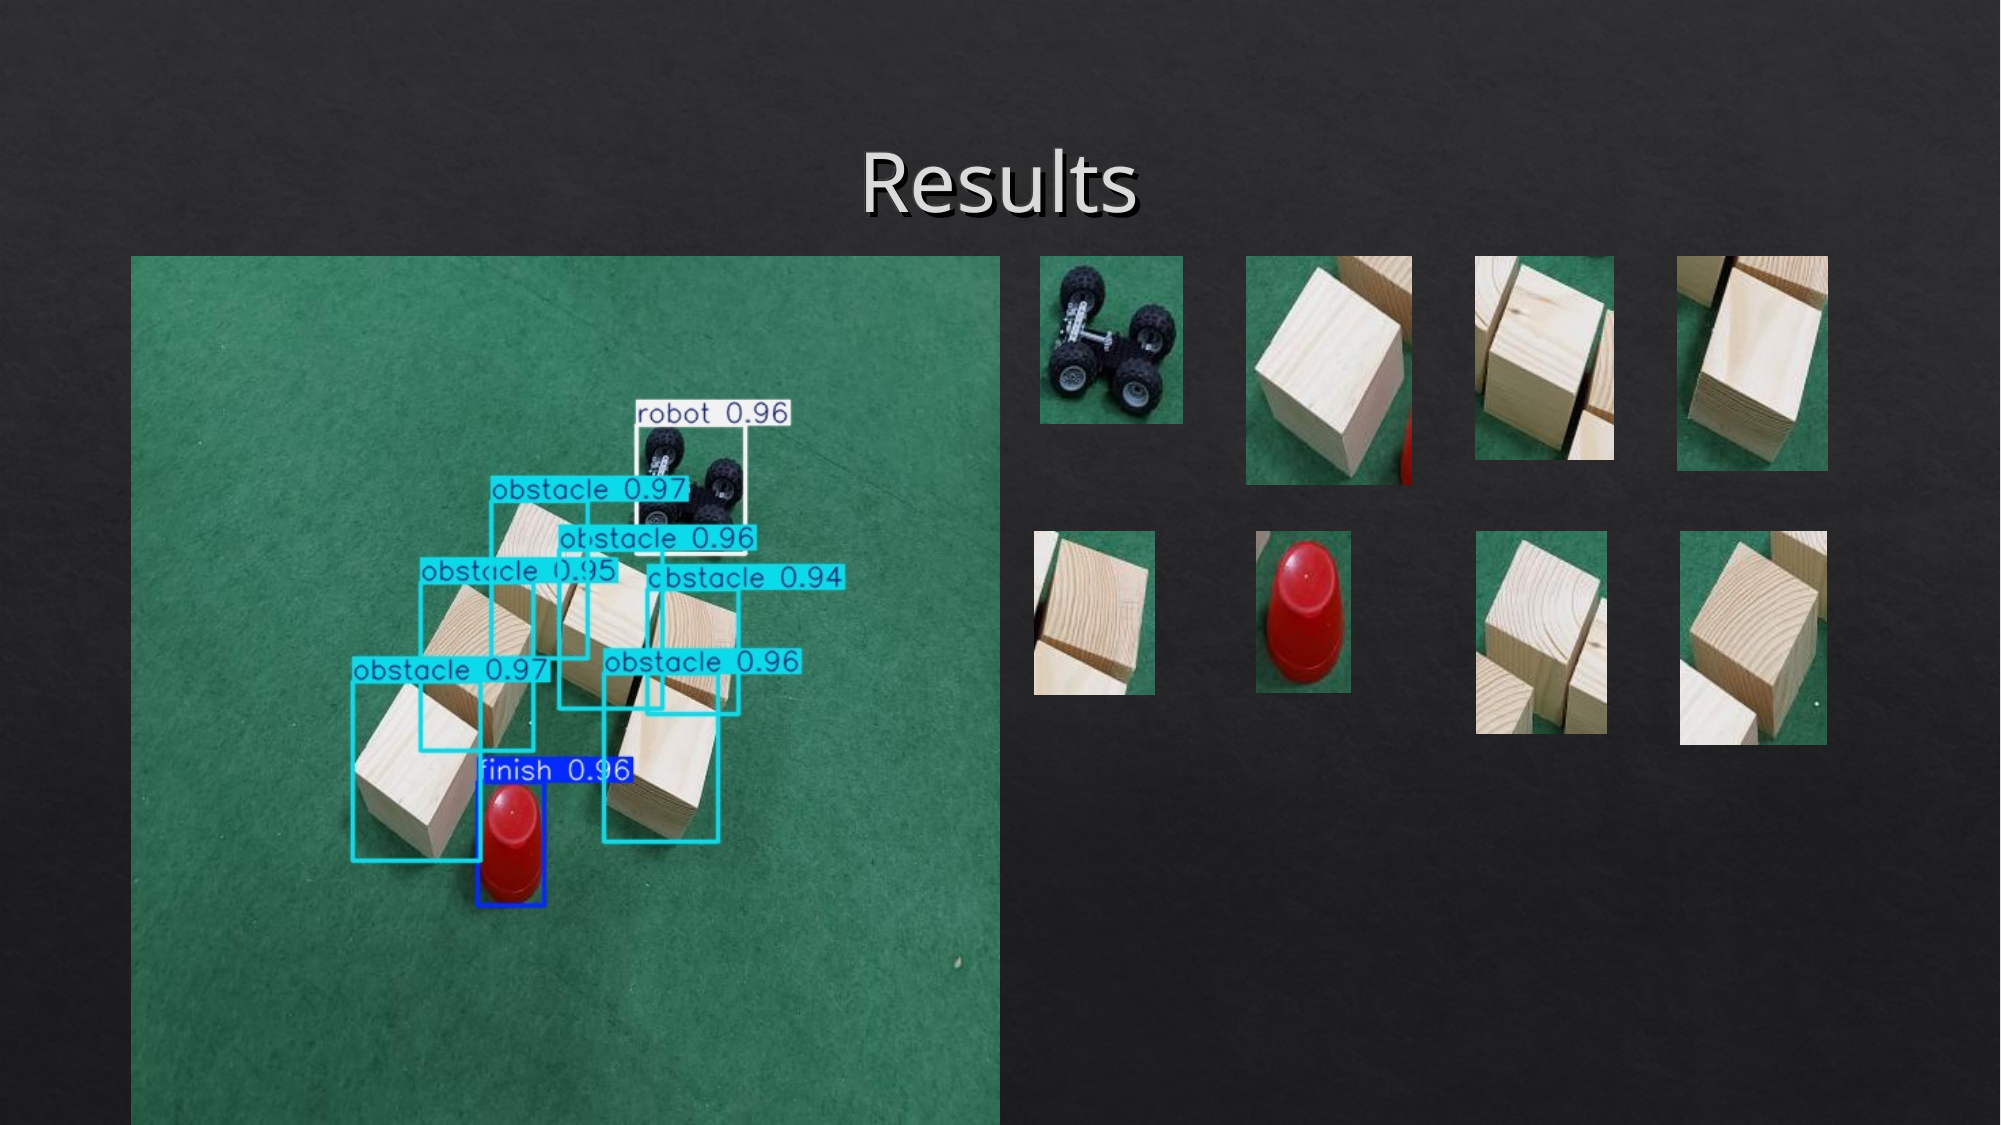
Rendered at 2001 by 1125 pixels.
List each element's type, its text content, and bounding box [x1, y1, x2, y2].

picture [131, 256, 1000, 1125]
title Results [149, 99, 1849, 260]
picture [1475, 256, 1614, 460]
picture [1256, 532, 1351, 693]
picture [1246, 256, 1412, 485]
picture [1677, 256, 1828, 471]
picture [1680, 532, 1827, 745]
picture [1040, 256, 1183, 424]
picture [1476, 532, 1607, 734]
picture [1034, 532, 1155, 695]
